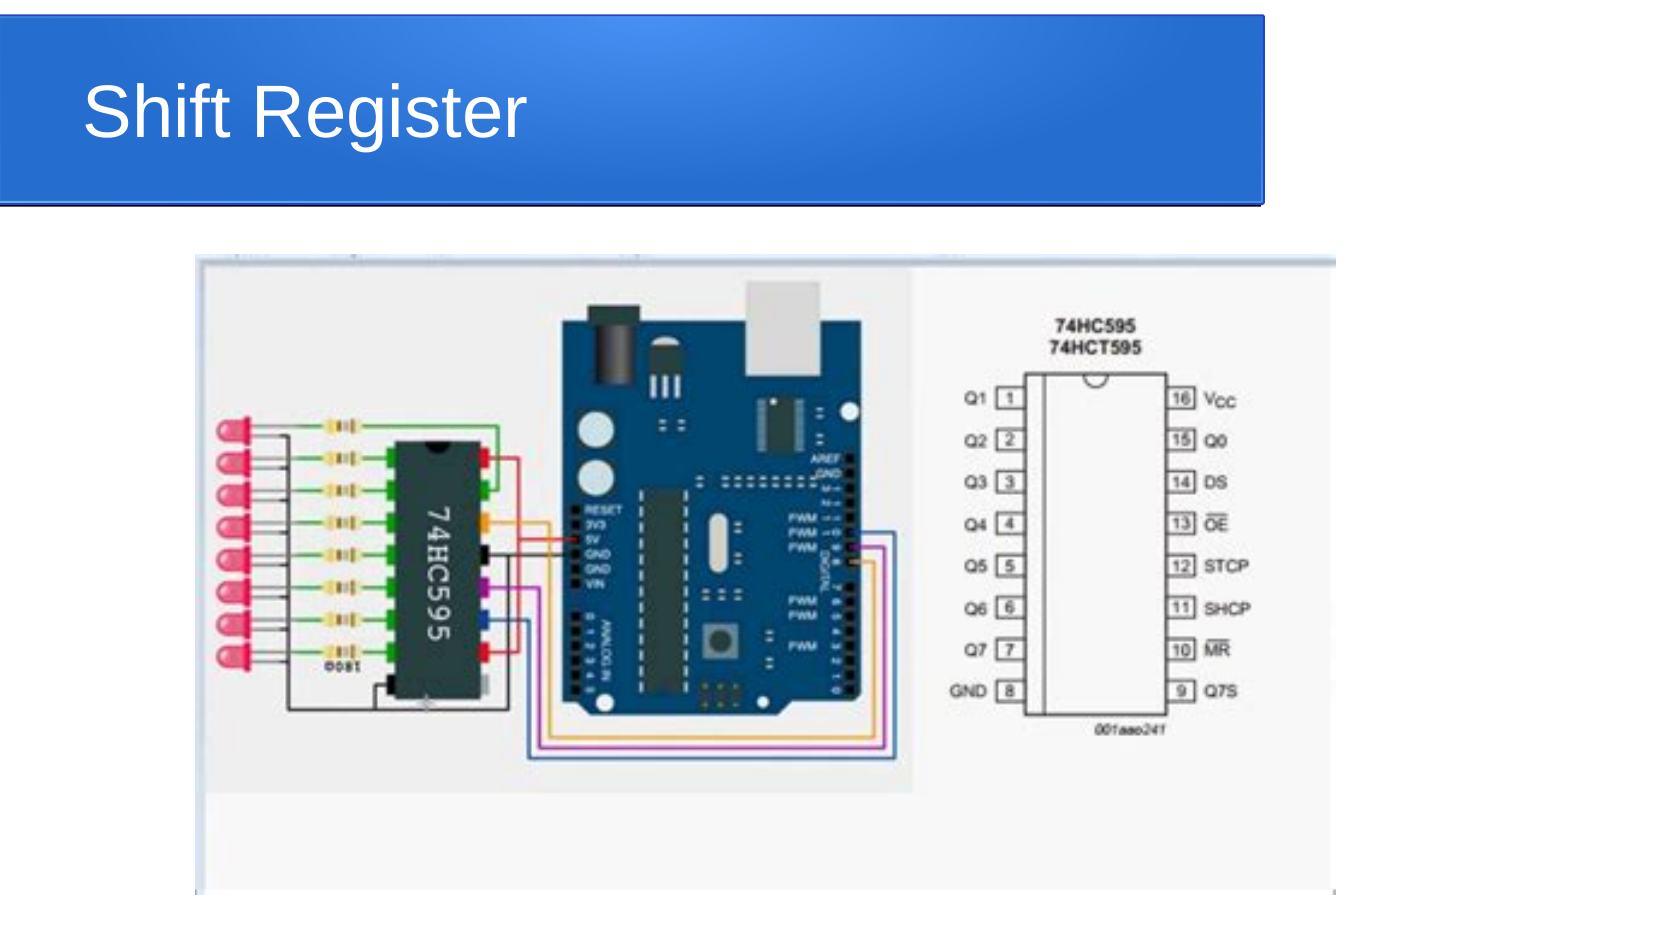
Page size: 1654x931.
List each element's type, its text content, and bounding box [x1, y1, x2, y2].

title Shift Register [82, 35, 1235, 189]
picture [195, 254, 1336, 895]
